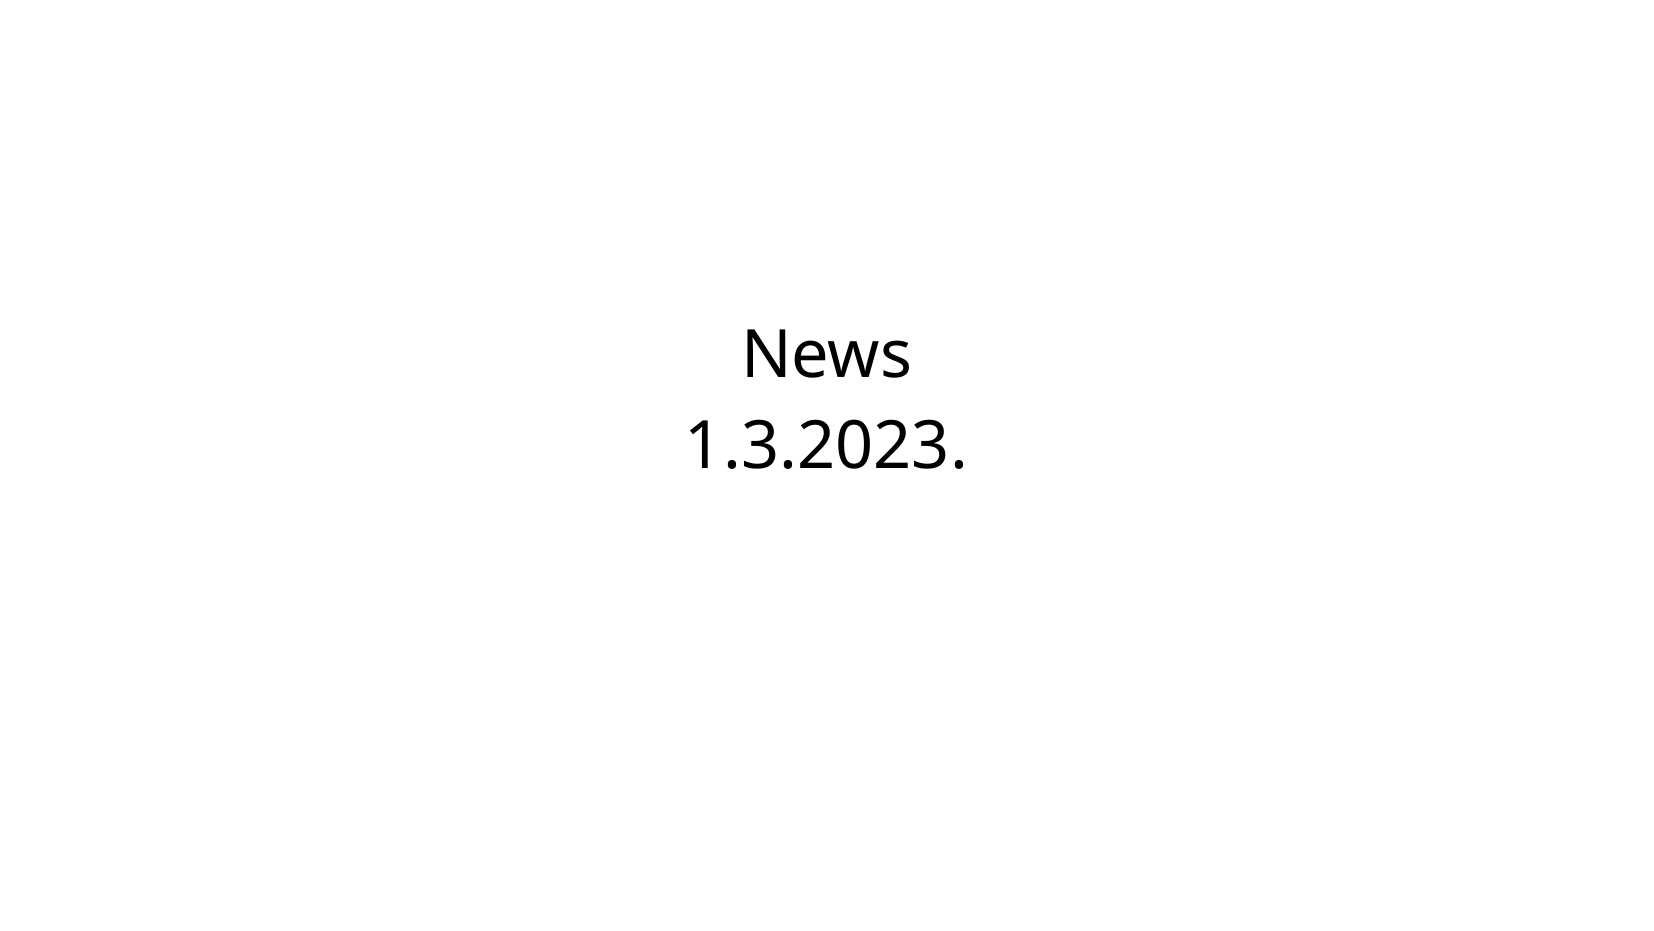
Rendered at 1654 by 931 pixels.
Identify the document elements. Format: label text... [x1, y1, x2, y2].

subtitle News 1.3.2023. [82, 37, 1571, 757]
